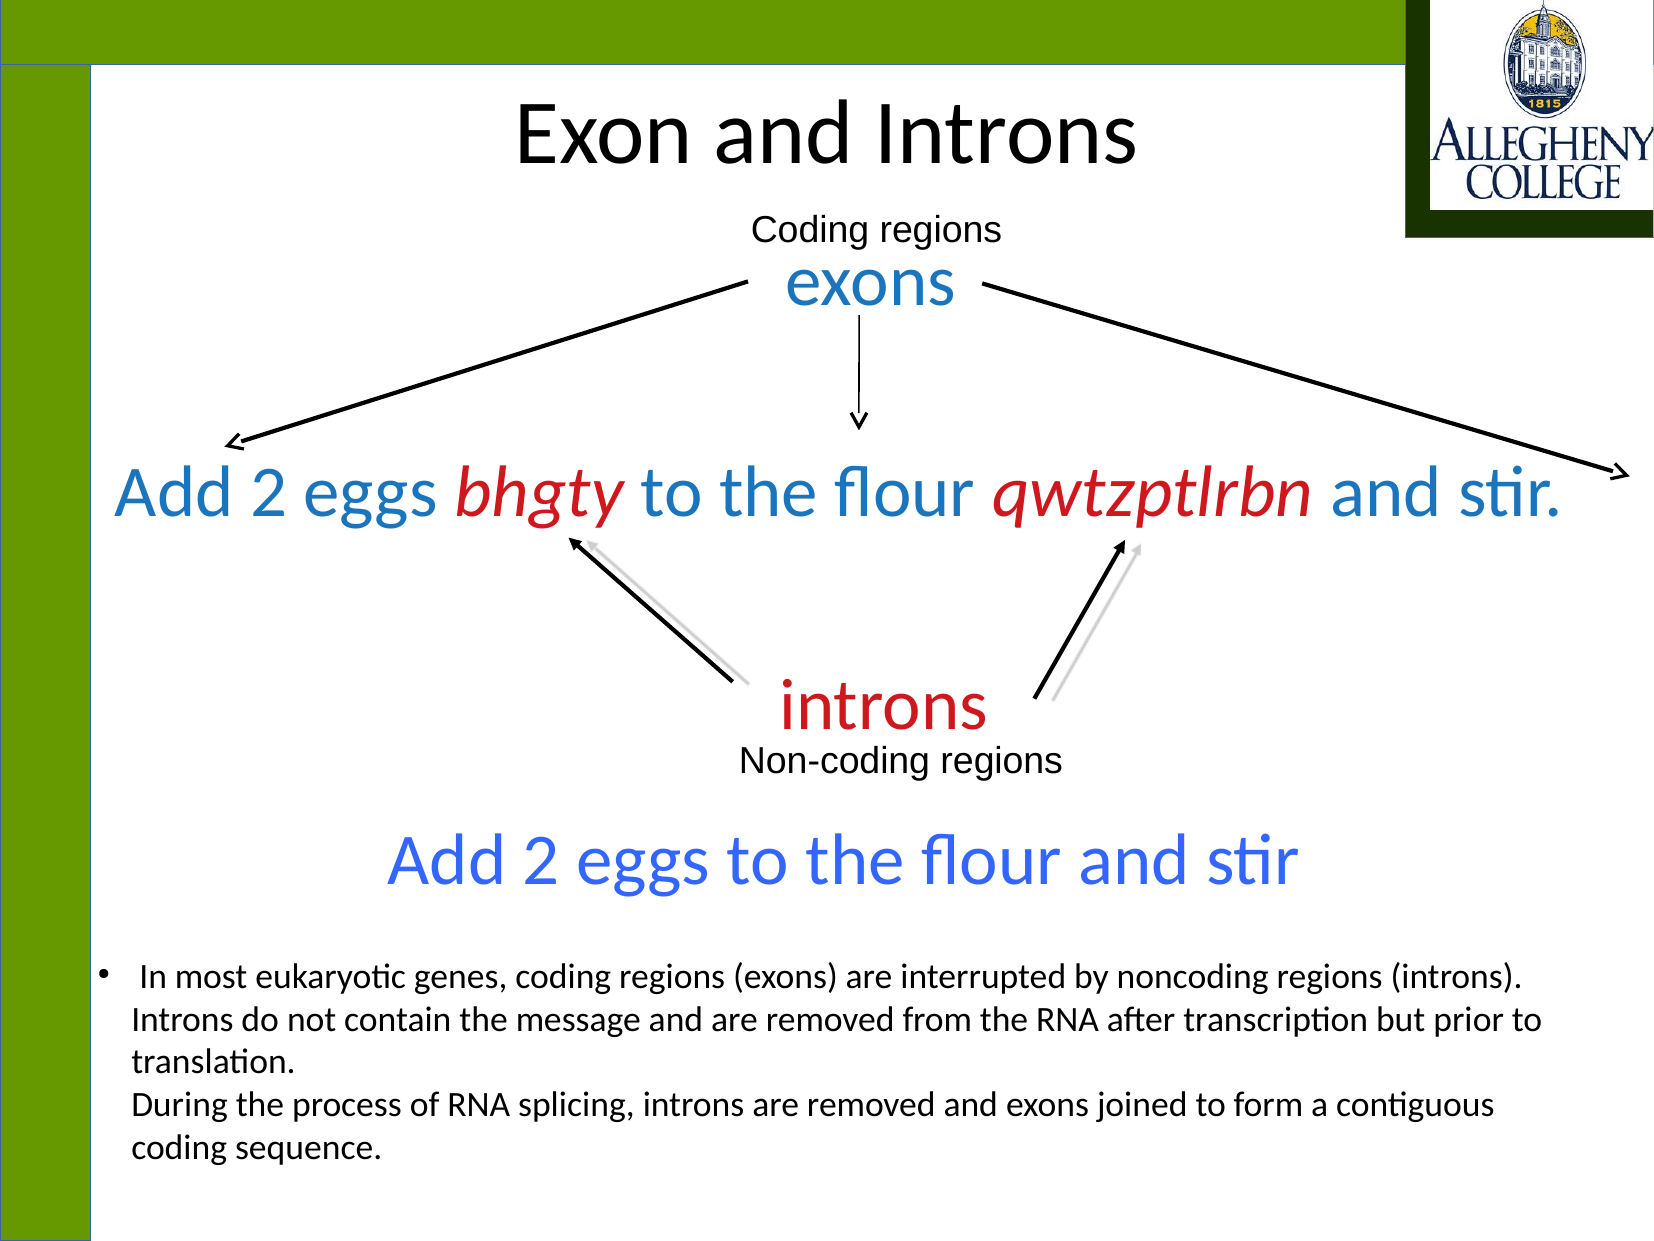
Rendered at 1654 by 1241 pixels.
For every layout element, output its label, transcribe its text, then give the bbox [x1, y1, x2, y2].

text_box Add 2 eggs to the flour and stir [100, 804, 1589, 907]
text_box [0, 0, 1430, 1241]
text_box Coding regions [736, 230, 1017, 258]
title In most eukaryotic genes, coding regions (exons) are interrupted by noncoding regions (introns). Introns do not contain the message and are removed from the RNA after transcription but prior to translation. During the process of RNA splicing, introns are removed and exons joined to form a contiguous coding sequence. [91, 930, 1571, 1190]
title Exon and Introns [82, 23, 1571, 230]
picture [1430, 0, 1654, 210]
text_box introns [764, 648, 1003, 732]
text_box Add 2 eggs bhgty to the flour qwtzptlrbn and stir. [100, 436, 1654, 540]
text_box exons [770, 258, 971, 328]
text_box [1405, 210, 1654, 238]
text_box Non-coding regions [724, 732, 1078, 790]
